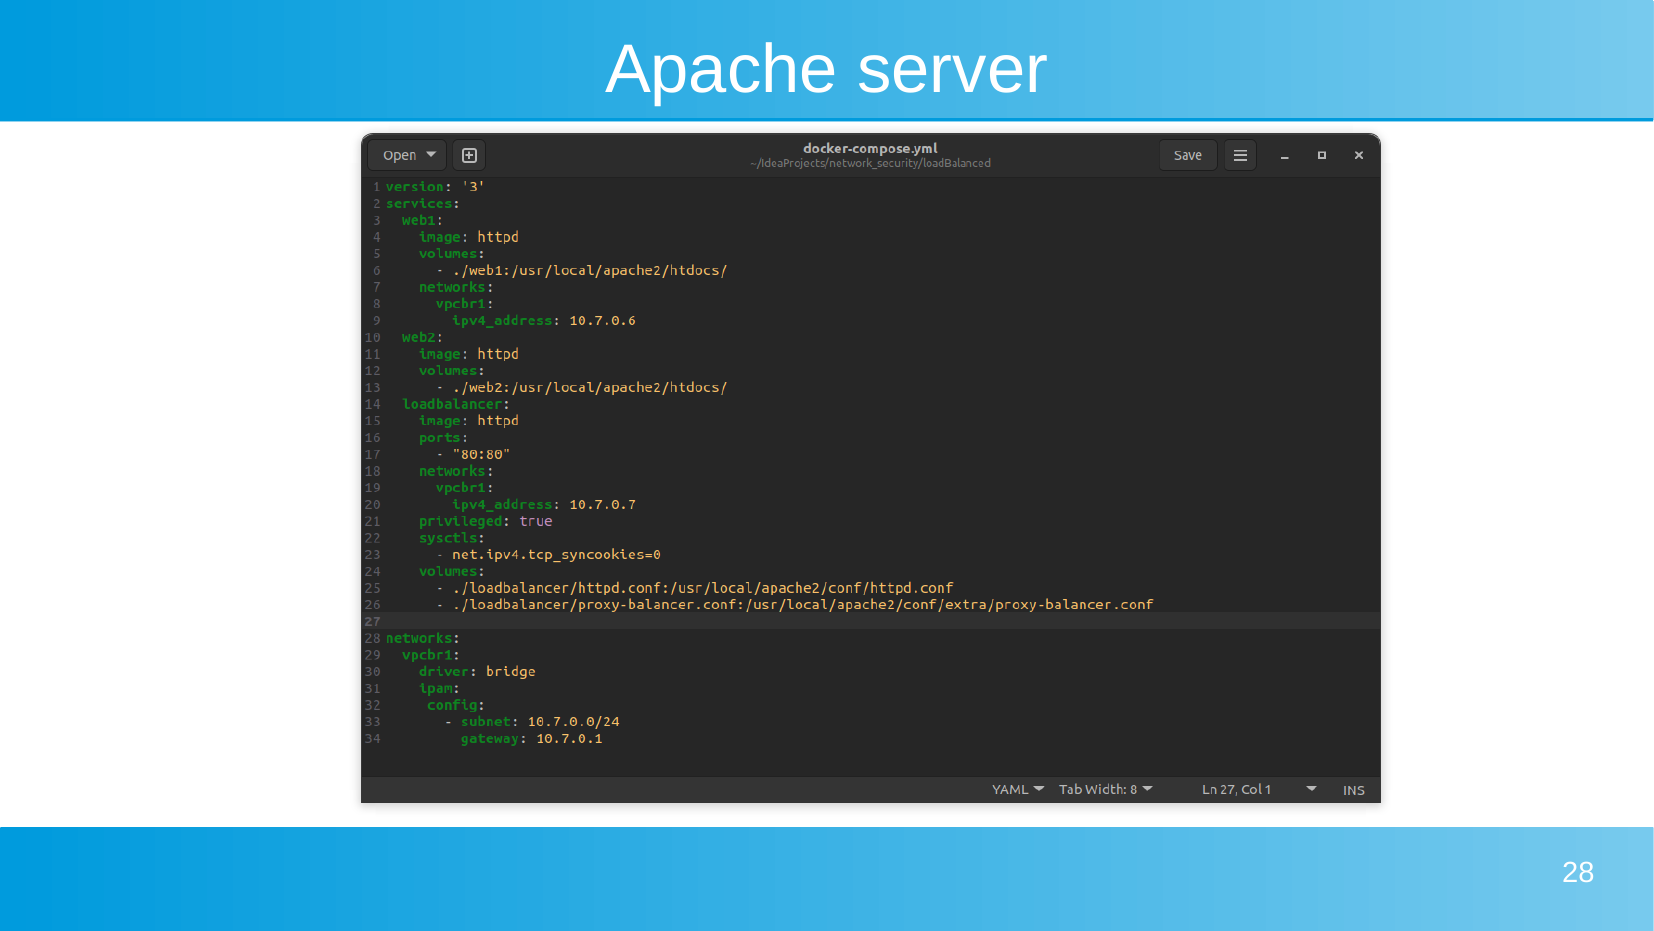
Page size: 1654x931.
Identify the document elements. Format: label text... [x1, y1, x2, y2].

picture [337, 122, 1404, 829]
title Apache server [59, 29, 1595, 108]
picture [337, 112, 1404, 117]
